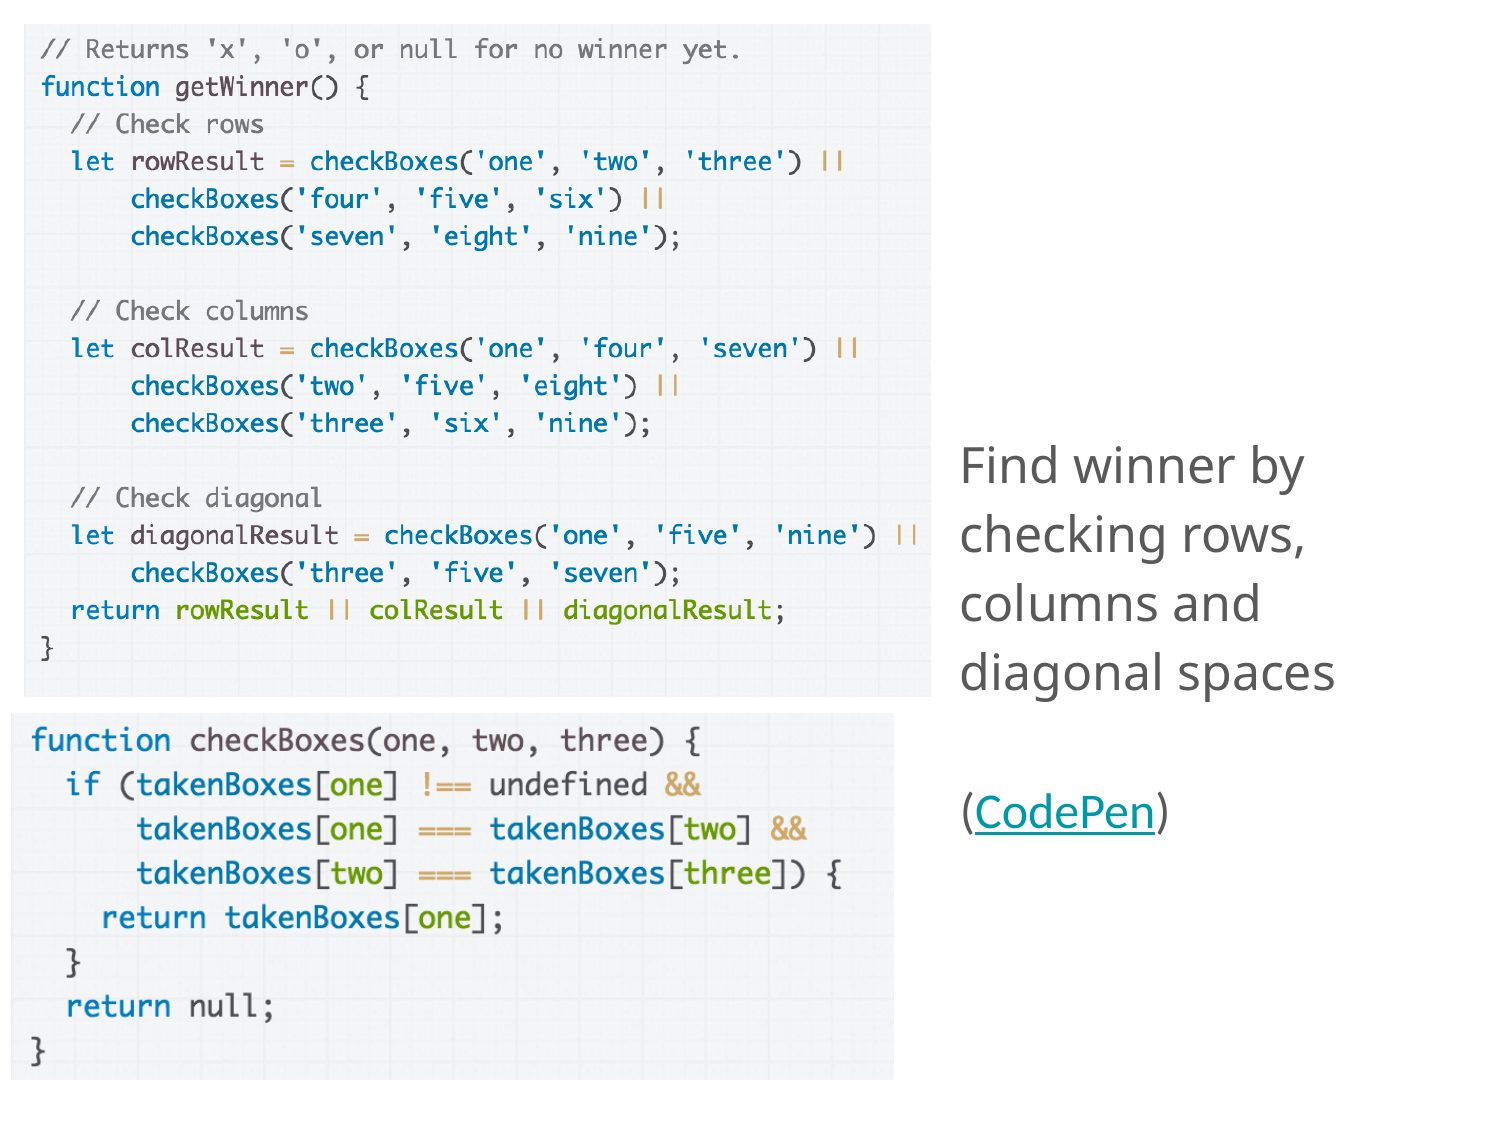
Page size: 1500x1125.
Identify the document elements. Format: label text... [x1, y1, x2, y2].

picture [11, 713, 894, 1080]
picture [24, 24, 931, 697]
list Find winner by checking rows, columns and diagonal spaces (CodePen) [944, 409, 1460, 662]
